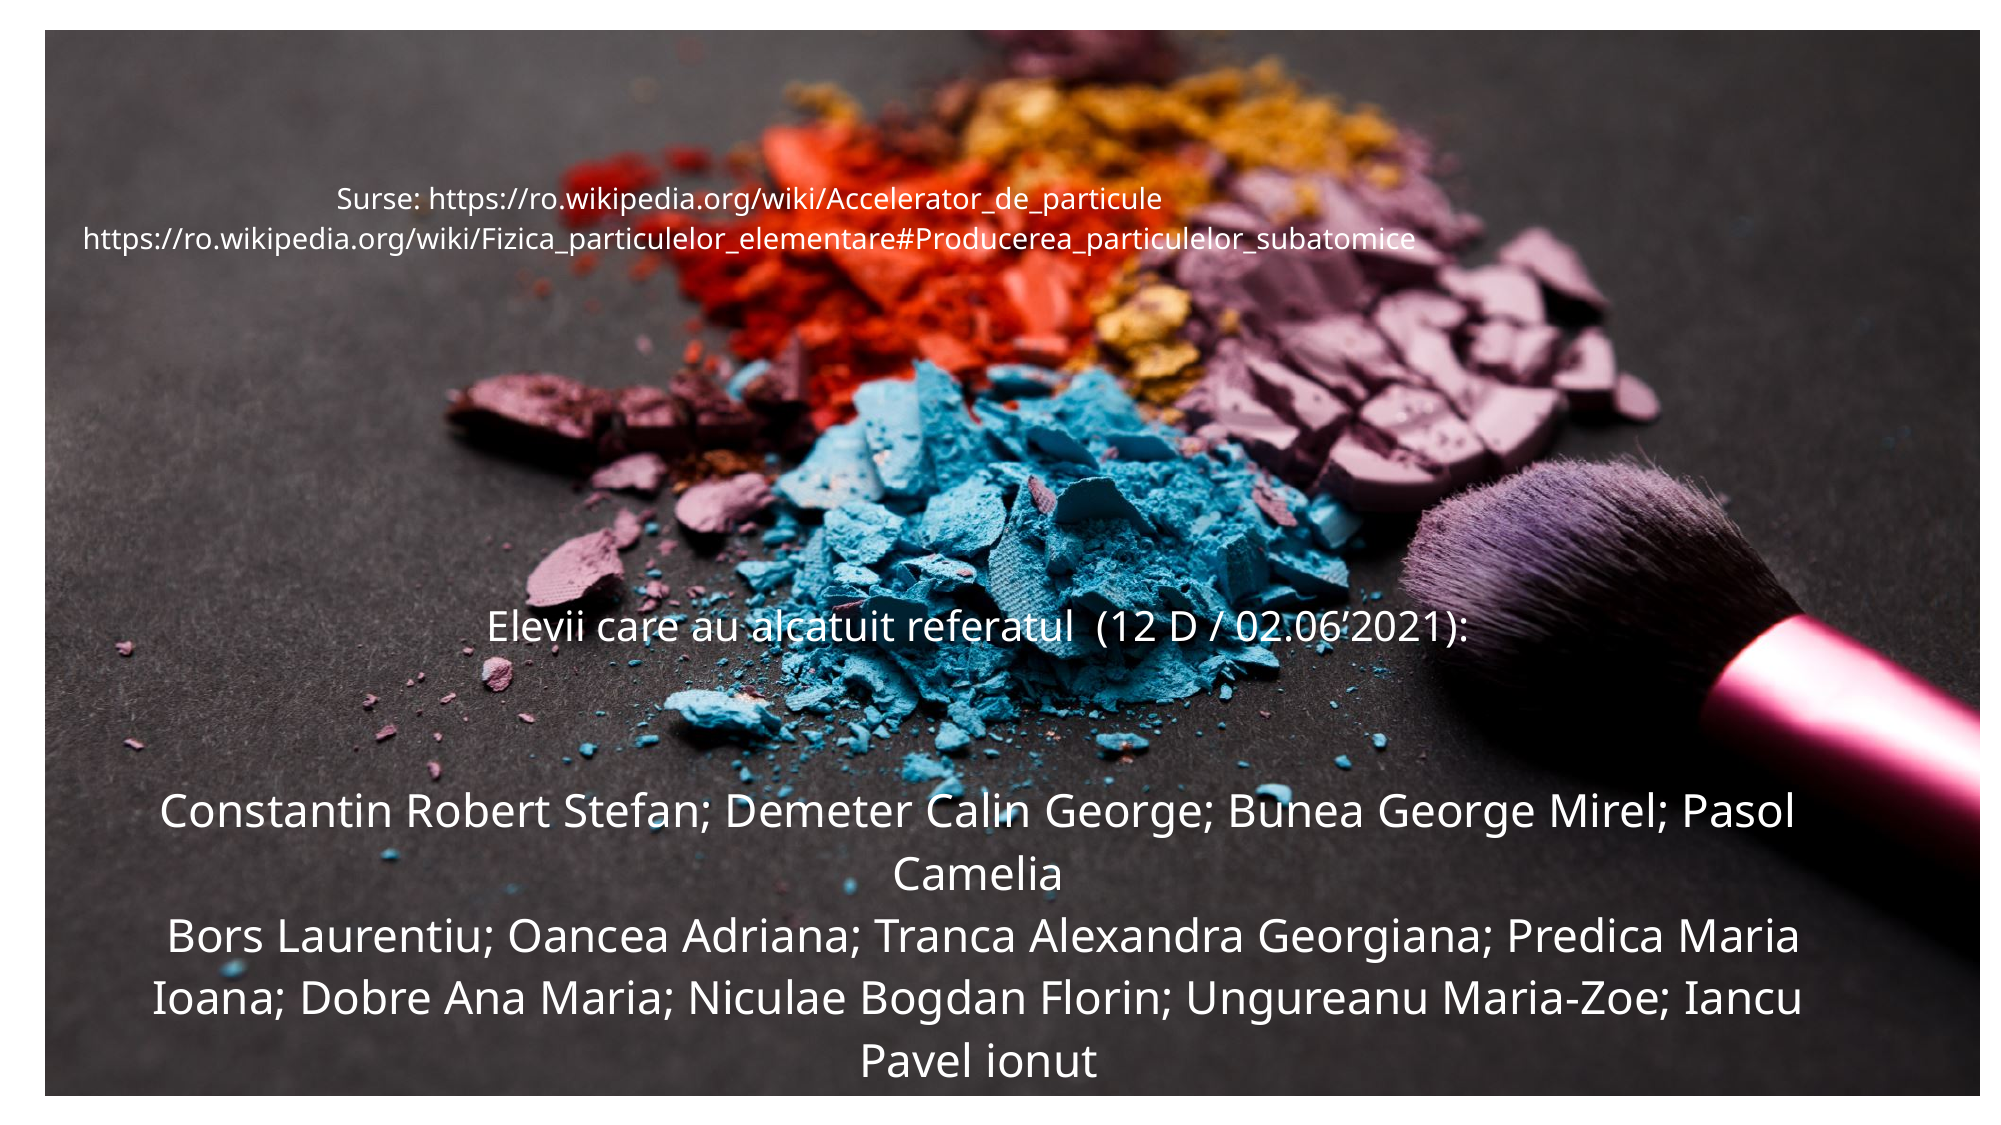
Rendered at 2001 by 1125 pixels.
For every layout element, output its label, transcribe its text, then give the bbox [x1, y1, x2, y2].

picture [45, 30, 1981, 1096]
title Surse: https://ro.wikipedia.org/wiki/Accelerator_de_particule https://ro.wikipedia.org/wiki/Fizica_particulelor_elementare#Producerea_particulelor_subatomice [0, 52, 1501, 1103]
text_box Elevii care au alcatuit referatul (12 D / 02.06’2021): Constantin Robert Stefan; Demeter Calin George; Bunea George Mirel; Pasol Camelia Bors Laurentiu; Oancea Adriana; Tranca Alexandra Georgiana; Predica Maria Ioana; Dobre Ana Maria; Niculae Bogdan Florin; Ungureanu Maria-Zoe; Iancu Pavel ionut [97, 690, 1861, 1060]
